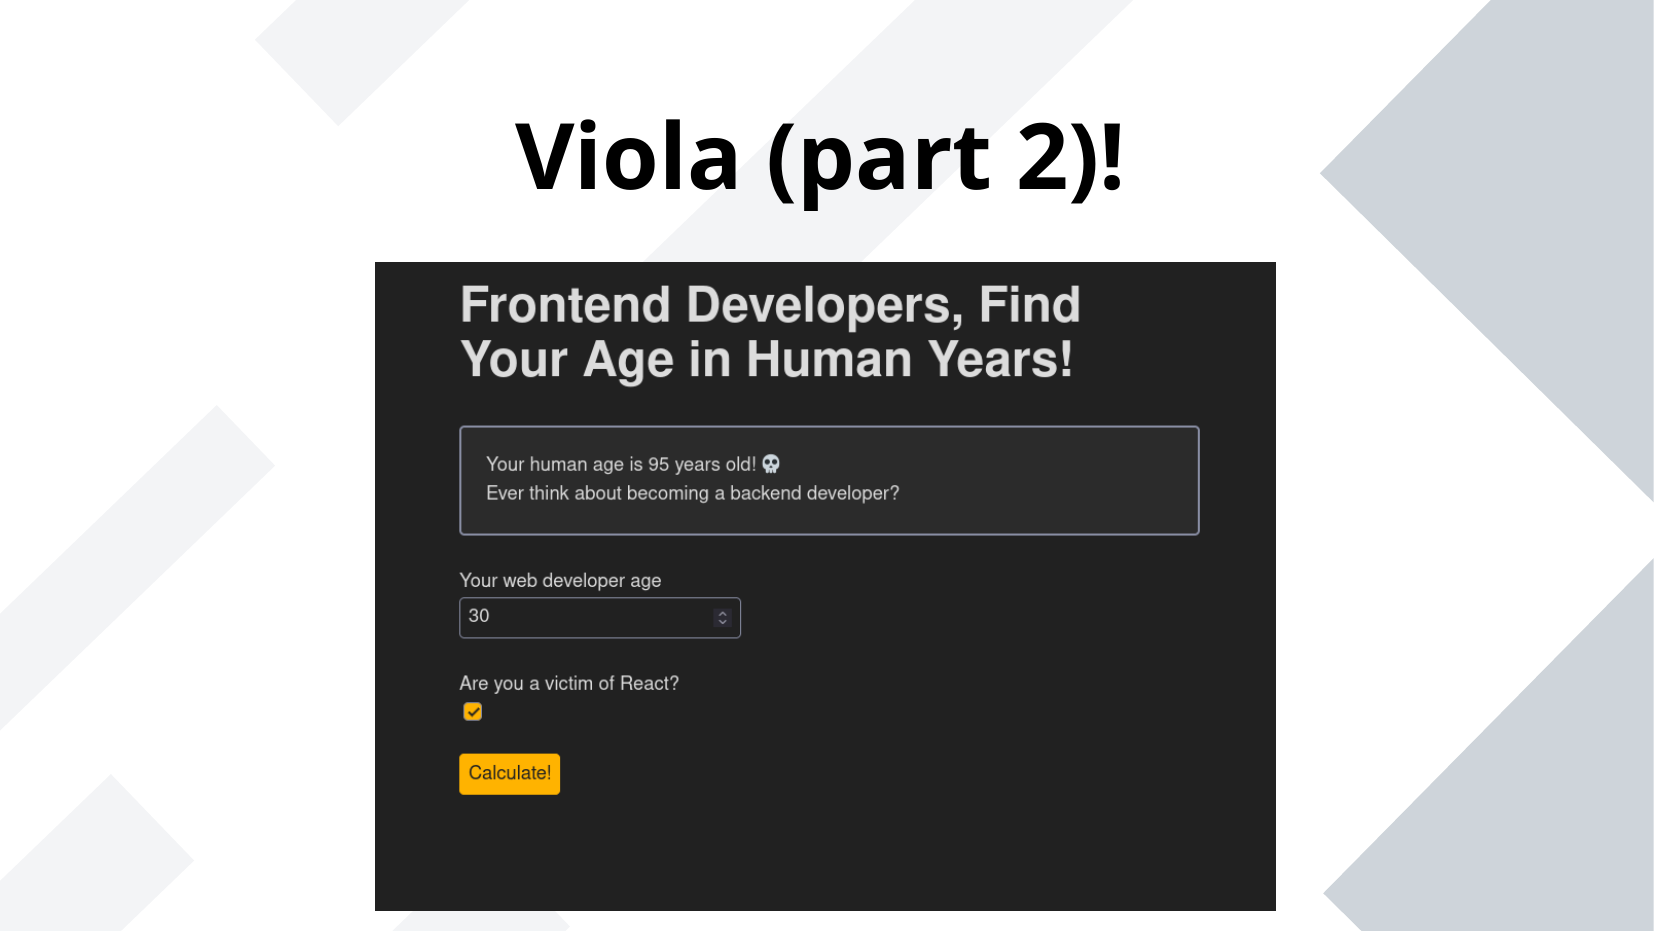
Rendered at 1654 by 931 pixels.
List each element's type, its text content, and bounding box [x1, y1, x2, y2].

picture [375, 262, 1276, 911]
title Viola (part 2)! [76, 76, 1565, 233]
